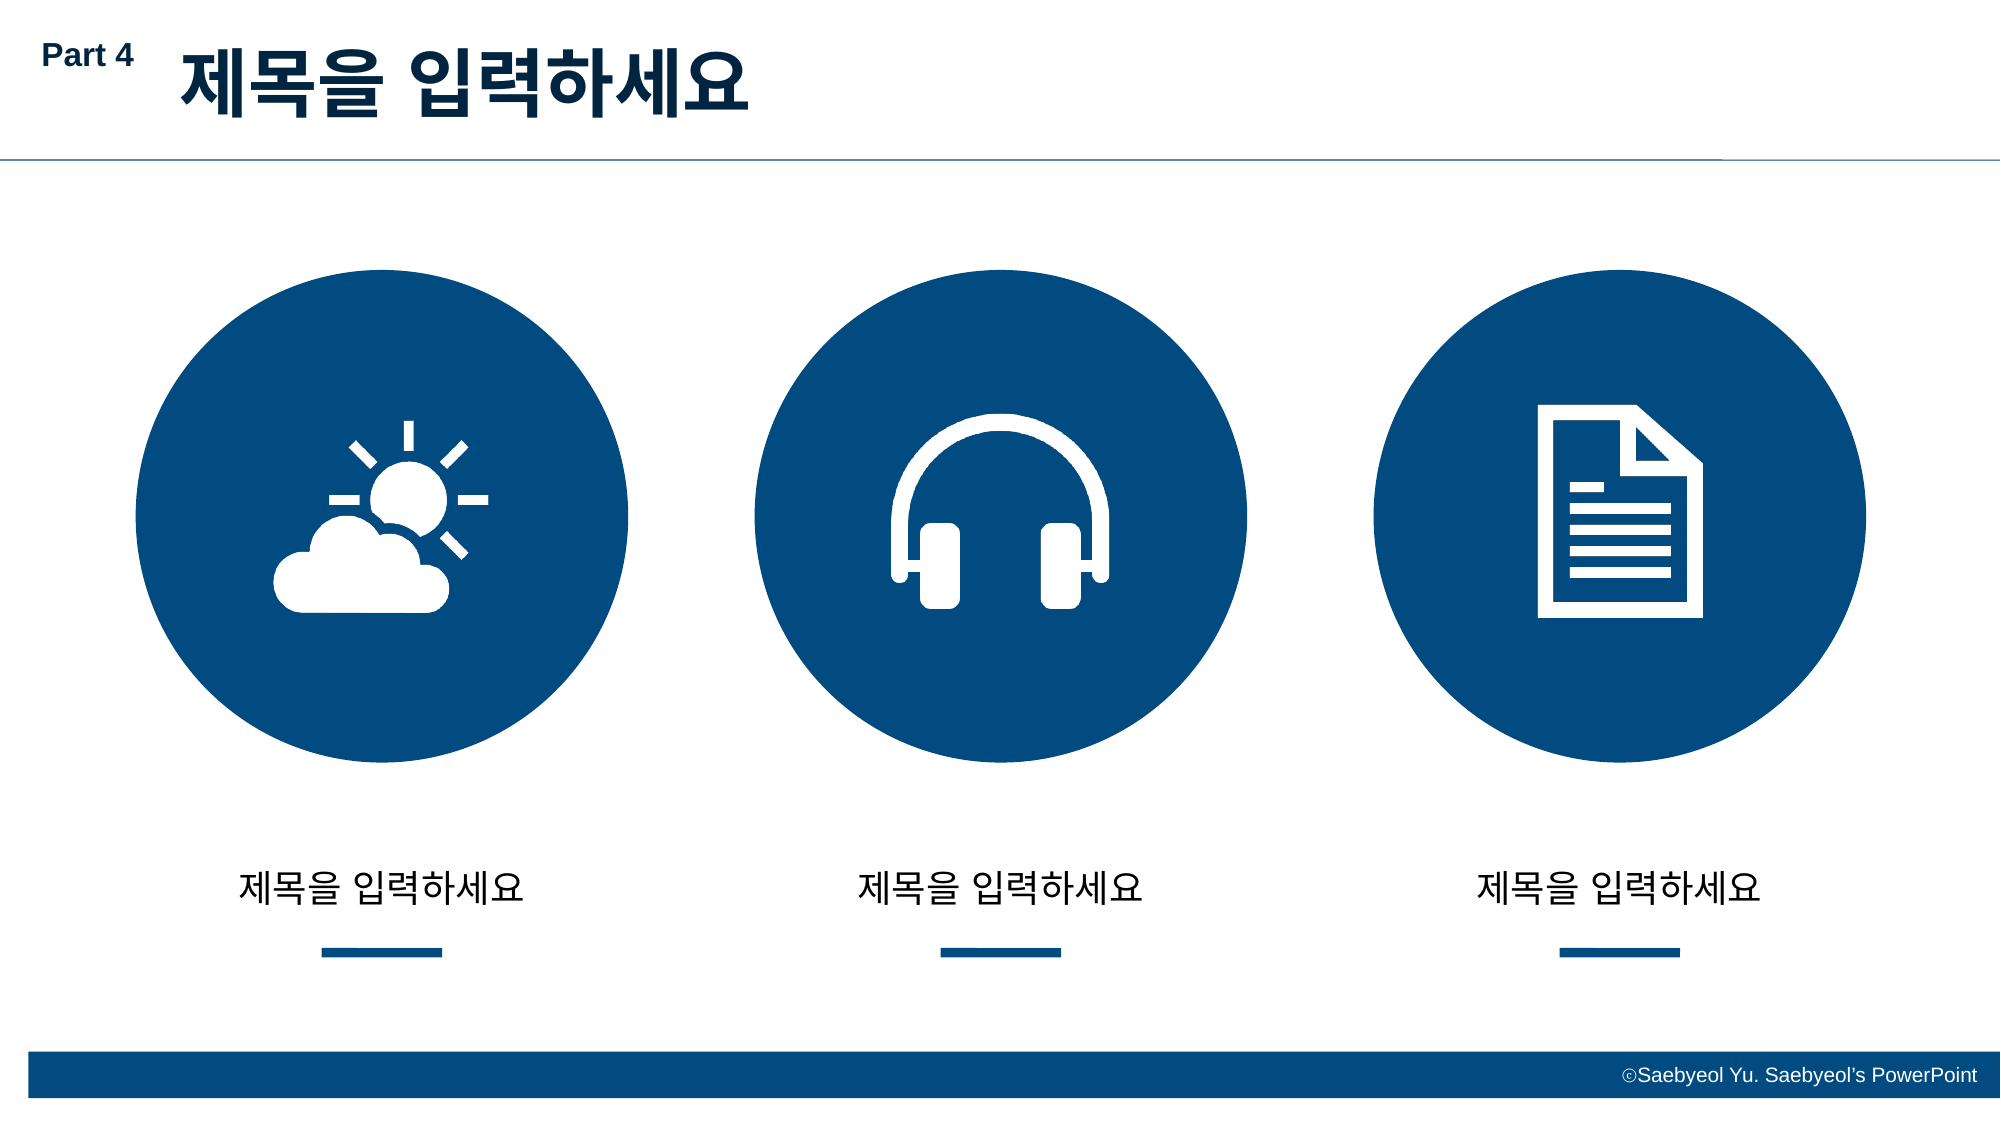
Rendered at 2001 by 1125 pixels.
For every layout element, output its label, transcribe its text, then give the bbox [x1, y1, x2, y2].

text_box 제목을 입력하세요 [164, 28, 783, 134]
text_box Part 4 [26, 26, 165, 81]
text_box [1373, 269, 1867, 763]
text_box [754, 269, 1248, 763]
text_box 제목을 입력하세요 [828, 857, 1173, 918]
text_box 제목을 입력하세요 [209, 857, 554, 918]
text_box [135, 269, 629, 763]
text_box 제목을 입력하세요 [1447, 857, 1792, 918]
picture [1492, 383, 1748, 639]
picture [862, 373, 1138, 649]
picture [257, 393, 504, 640]
